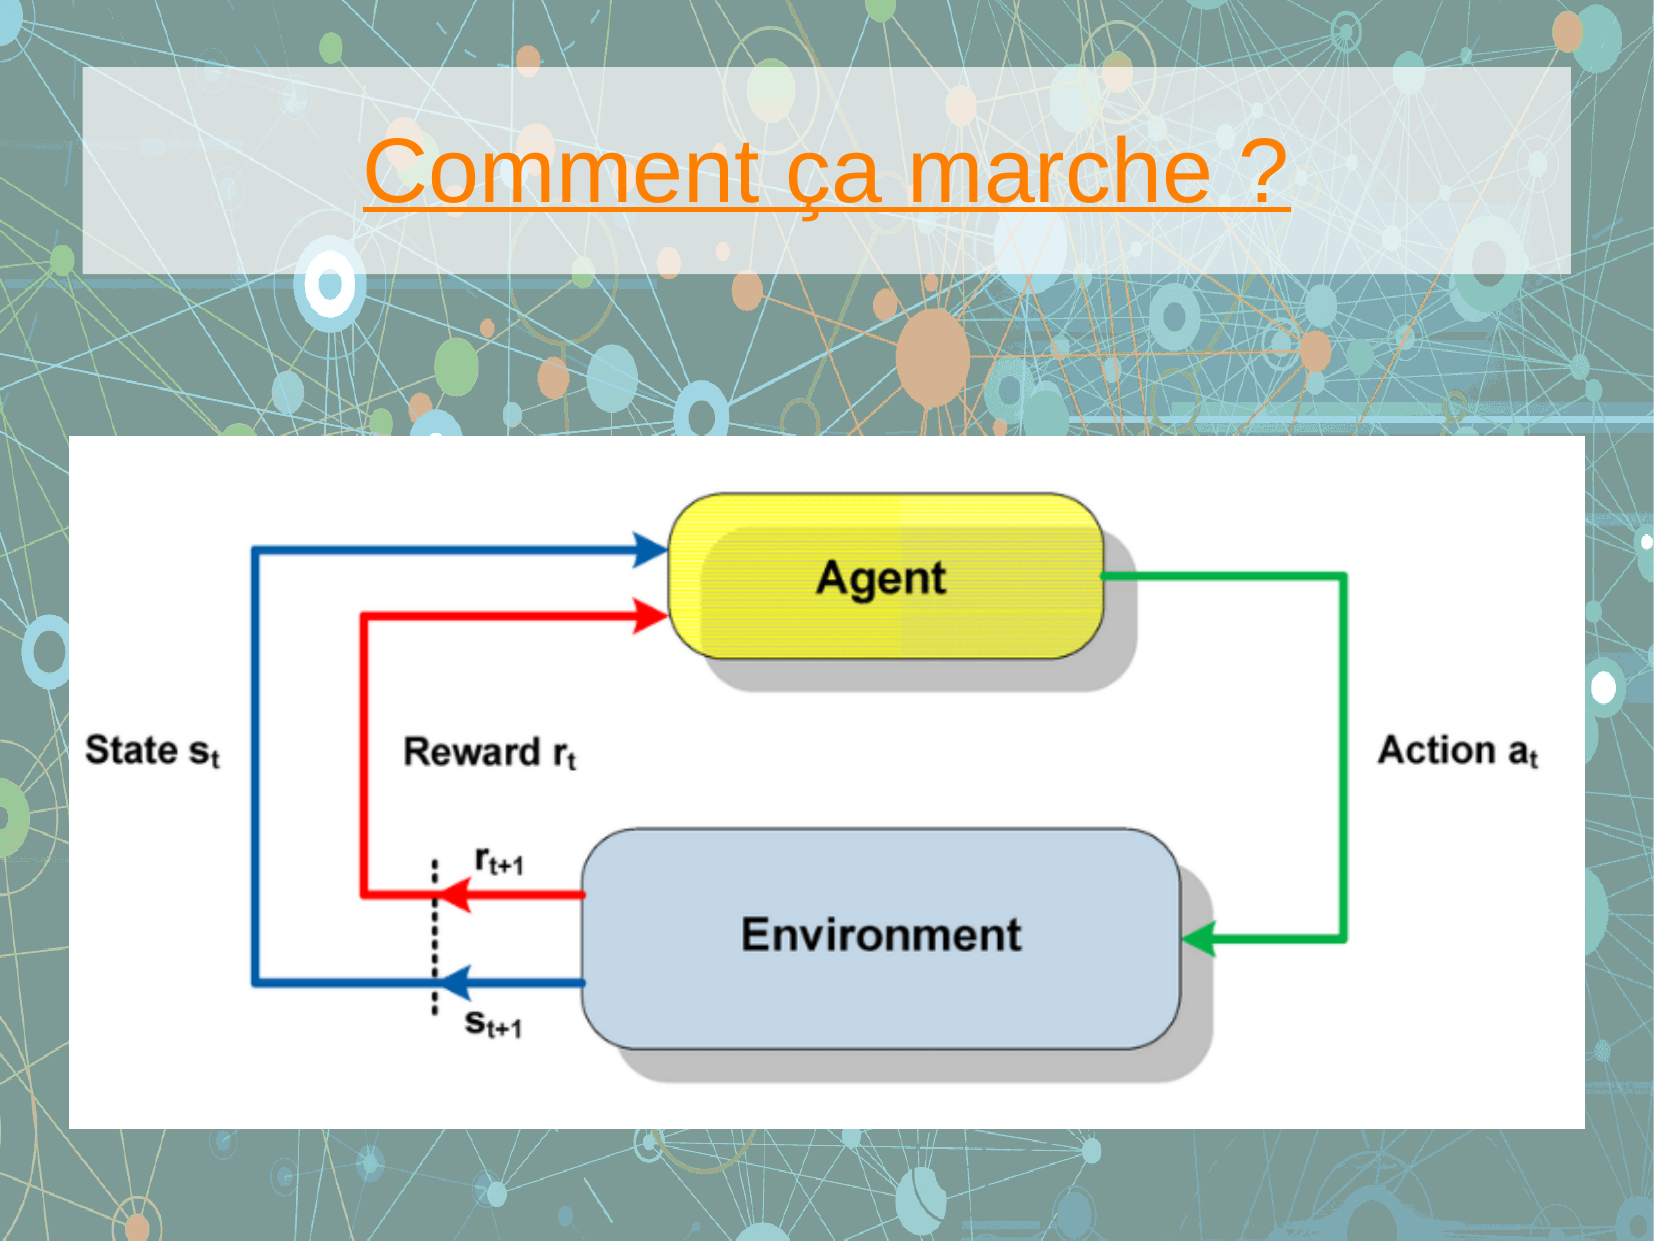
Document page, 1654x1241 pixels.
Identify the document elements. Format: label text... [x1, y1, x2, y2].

title Comment ça marche ? [82, 67, 1571, 275]
picture [0, 0, 1654, 1241]
